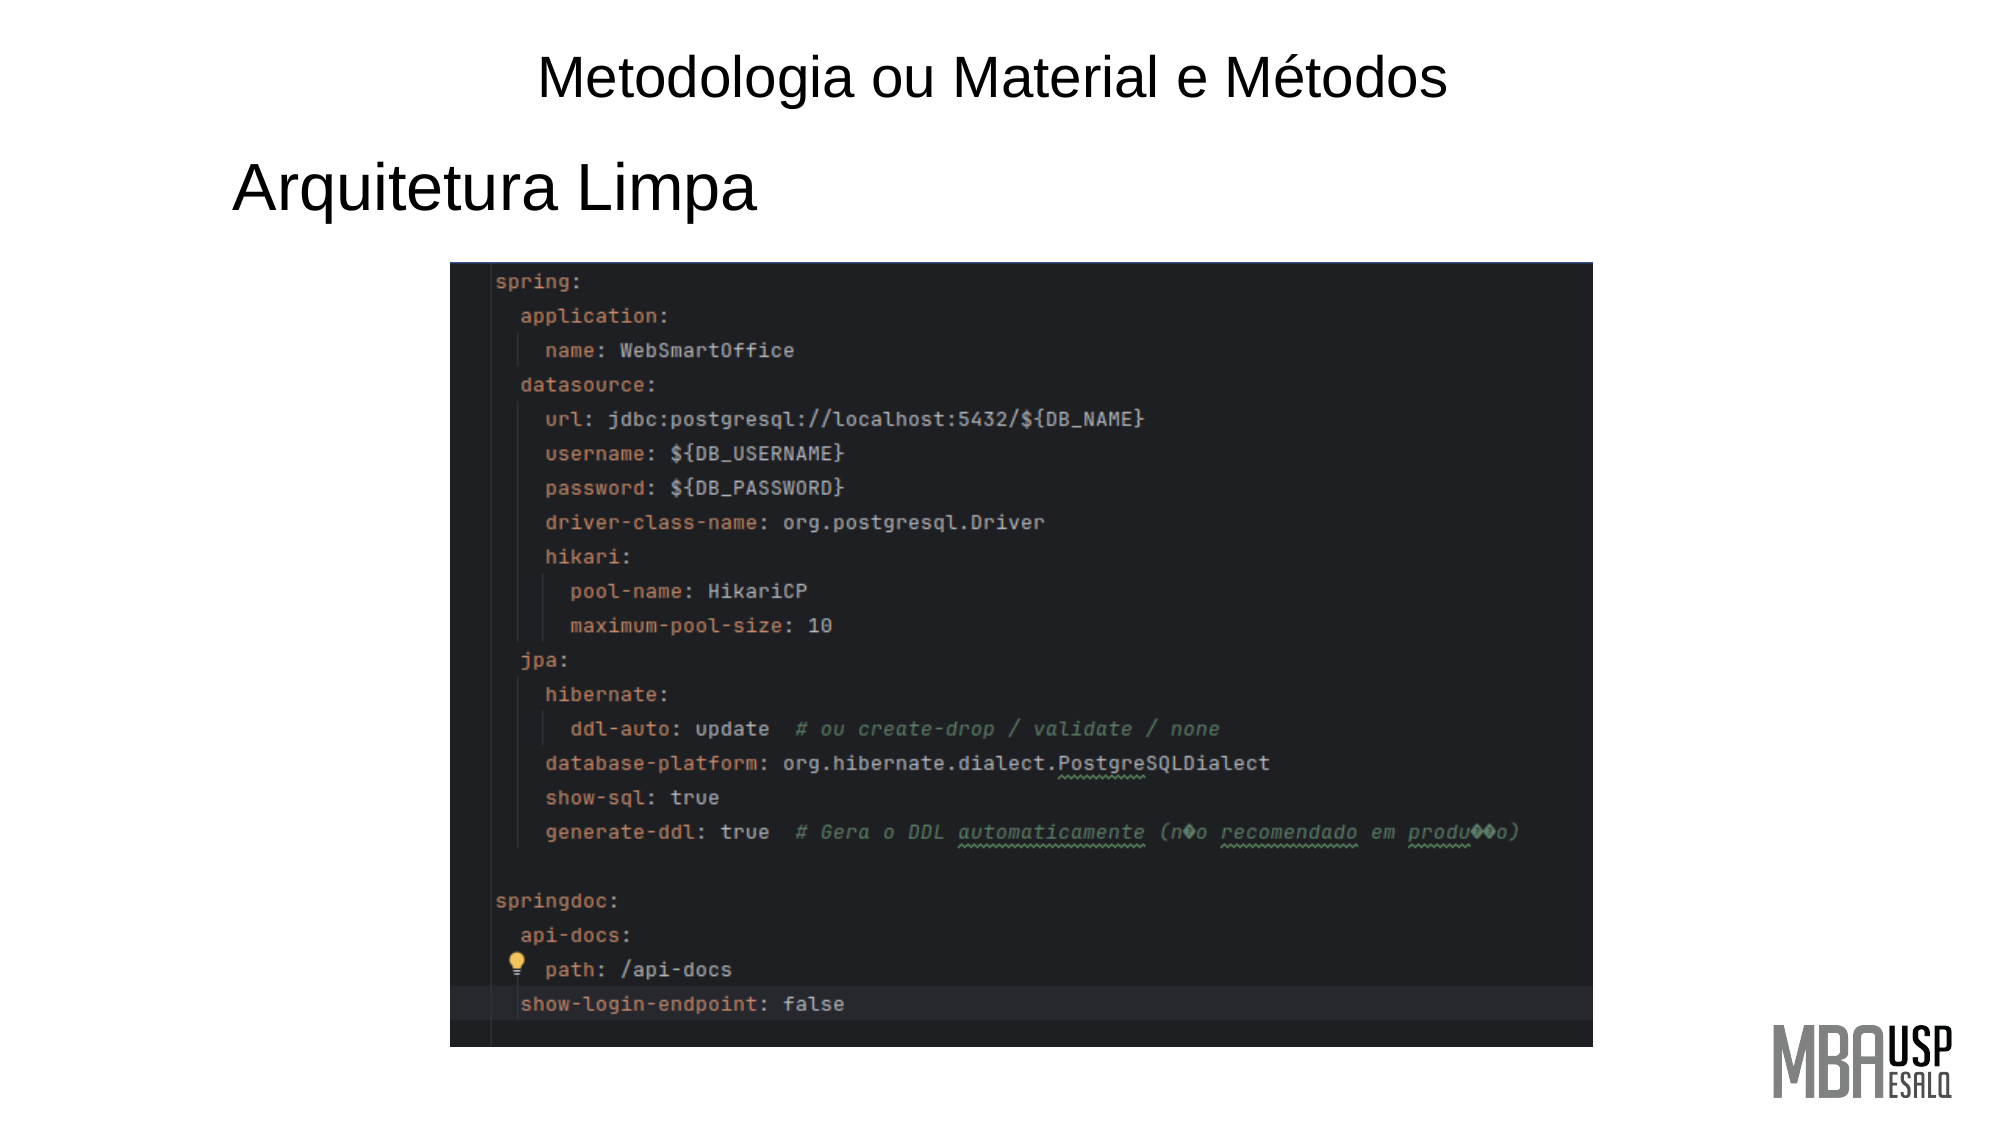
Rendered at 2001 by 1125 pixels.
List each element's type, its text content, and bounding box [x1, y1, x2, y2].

picture [1765, 1021, 1960, 1102]
text_box Metodologia ou Material e Métodos [37, 37, 1951, 118]
picture [450, 262, 1593, 1047]
text_box Arquitetura Limpa [82, 150, 1951, 976]
